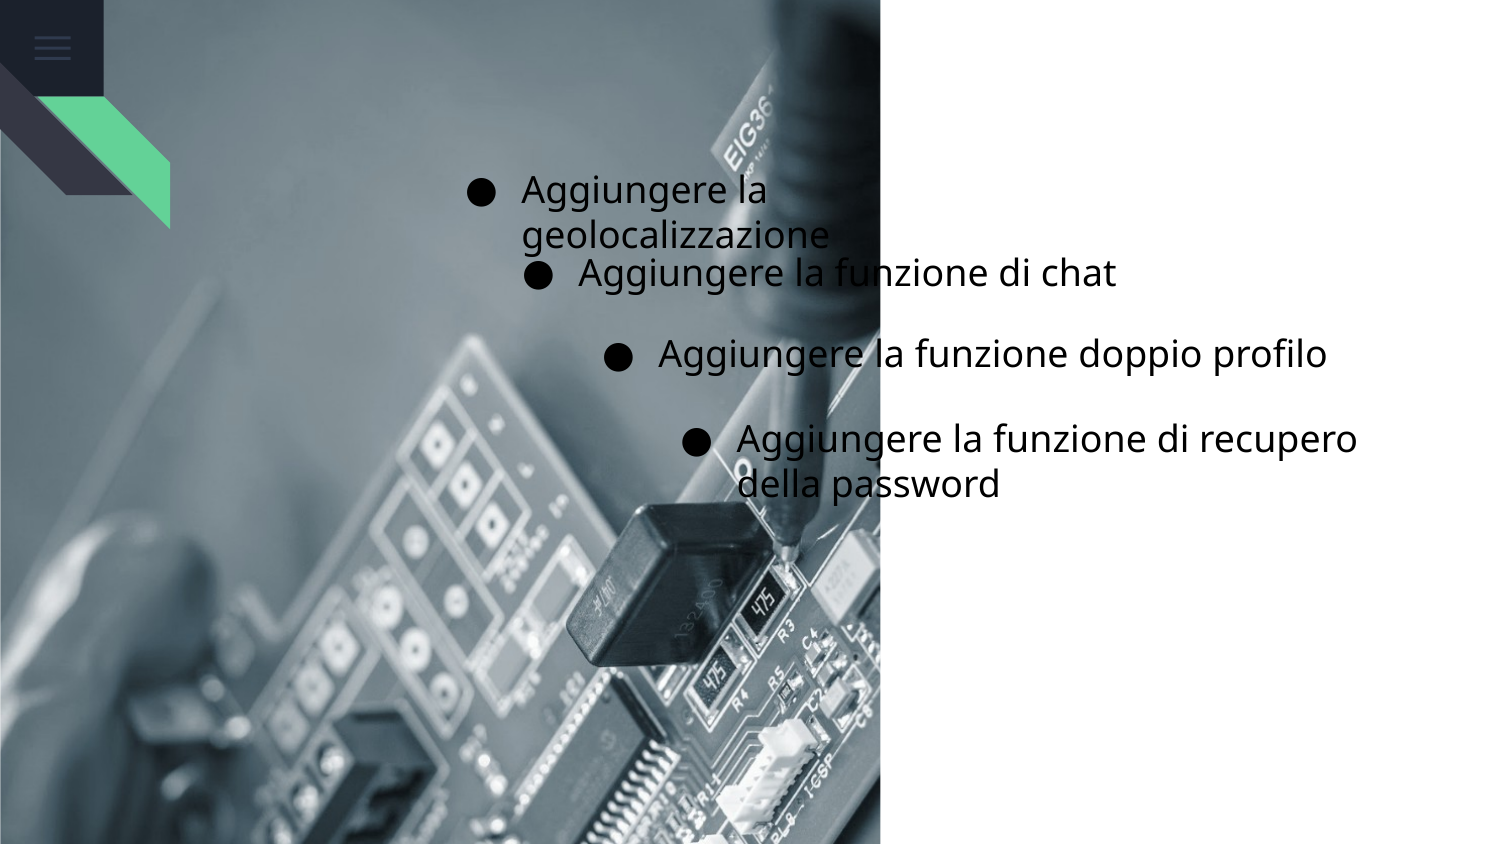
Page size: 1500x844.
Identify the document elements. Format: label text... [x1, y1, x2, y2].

text_box Aggiungere la funzione di recupero della password [646, 400, 1442, 486]
picture [805, 487, 815, 495]
picture [741, 486, 753, 495]
text_box Aggiungere la funzione di chat [488, 233, 1148, 325]
picture [0, 212, 881, 637]
picture [858, 487, 868, 495]
text_box Aggiungere la geolocalizzazione [431, 150, 1091, 303]
text_box Aggiungere la funzione doppio profilo [568, 315, 1364, 401]
picture [836, 486, 848, 495]
